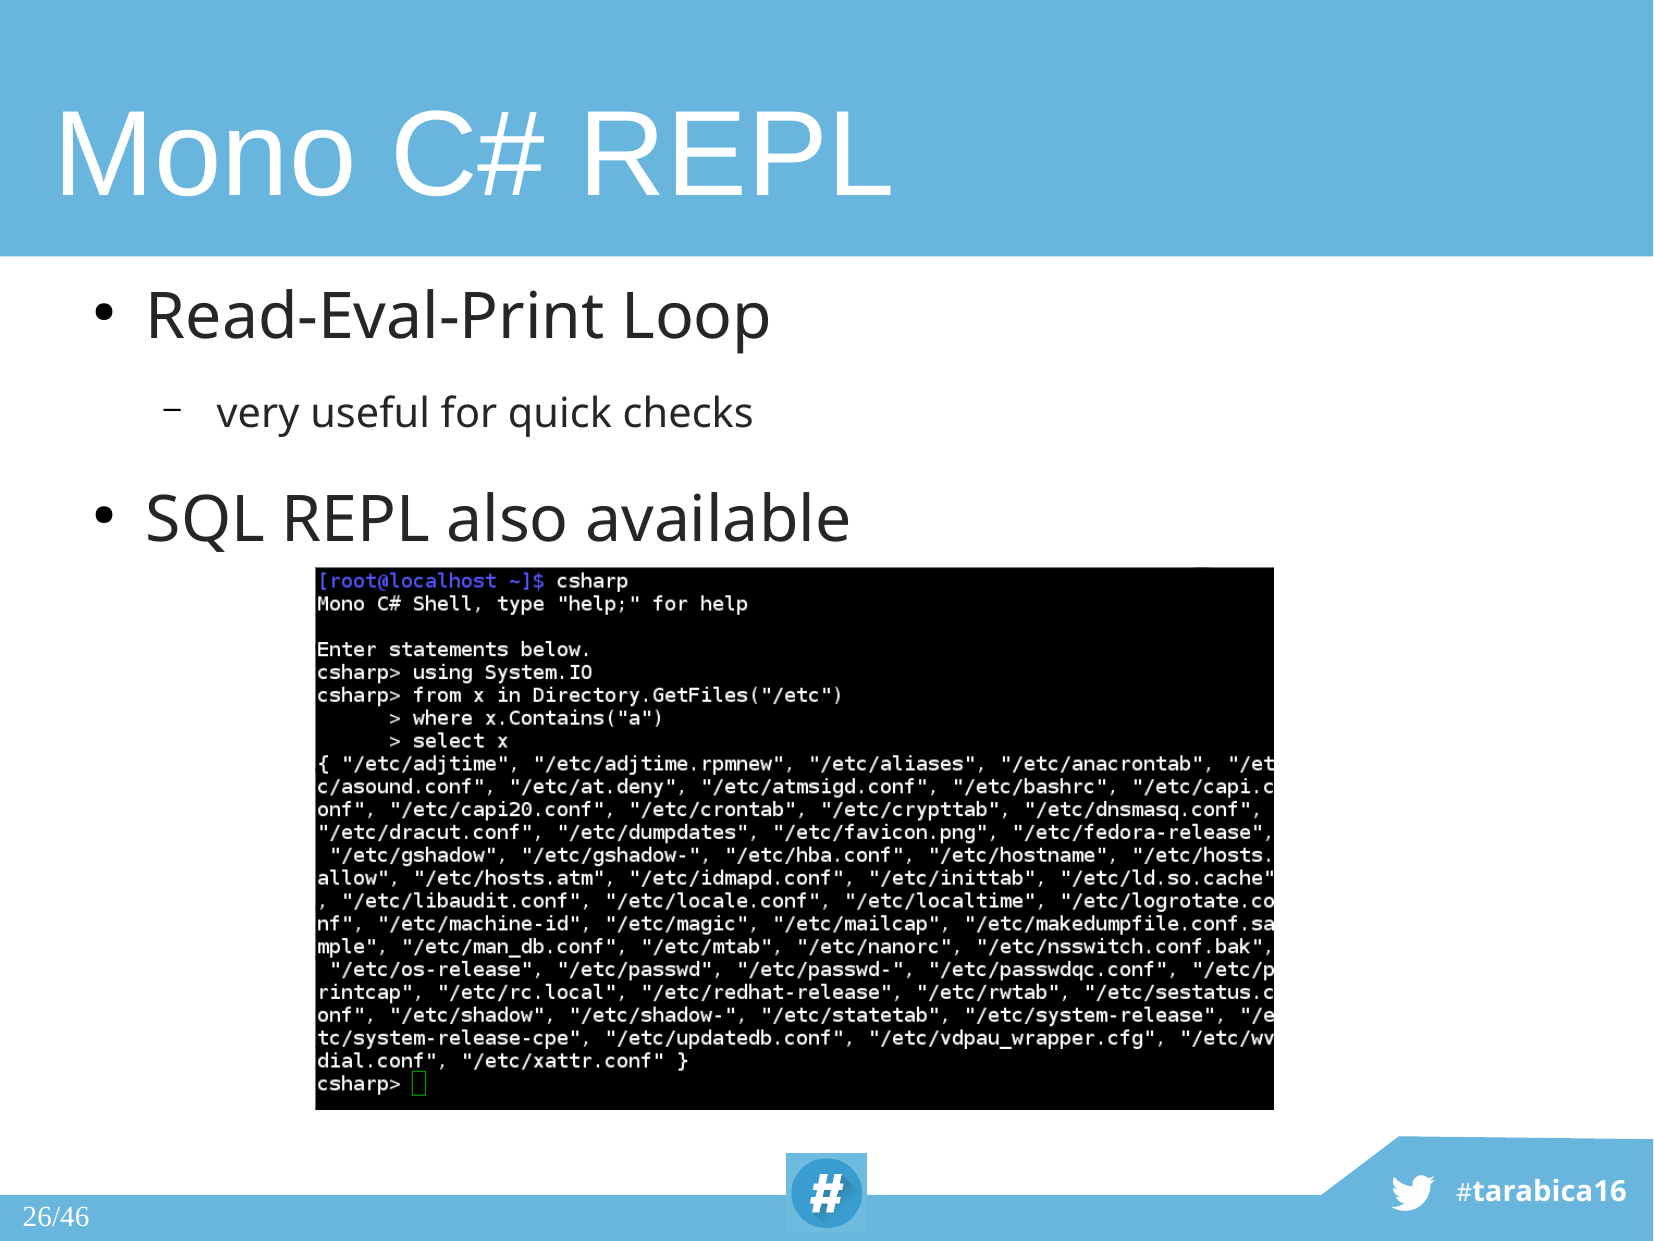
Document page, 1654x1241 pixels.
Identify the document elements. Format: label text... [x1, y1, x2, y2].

title Mono C# REPL [53, 49, 1600, 257]
picture [315, 567, 1274, 1111]
picture [786, 1153, 867, 1233]
picture [1378, 1158, 1448, 1228]
list Read-Eval-Print Loop very useful for quick checks SQL REPL also available [75, 270, 1563, 990]
